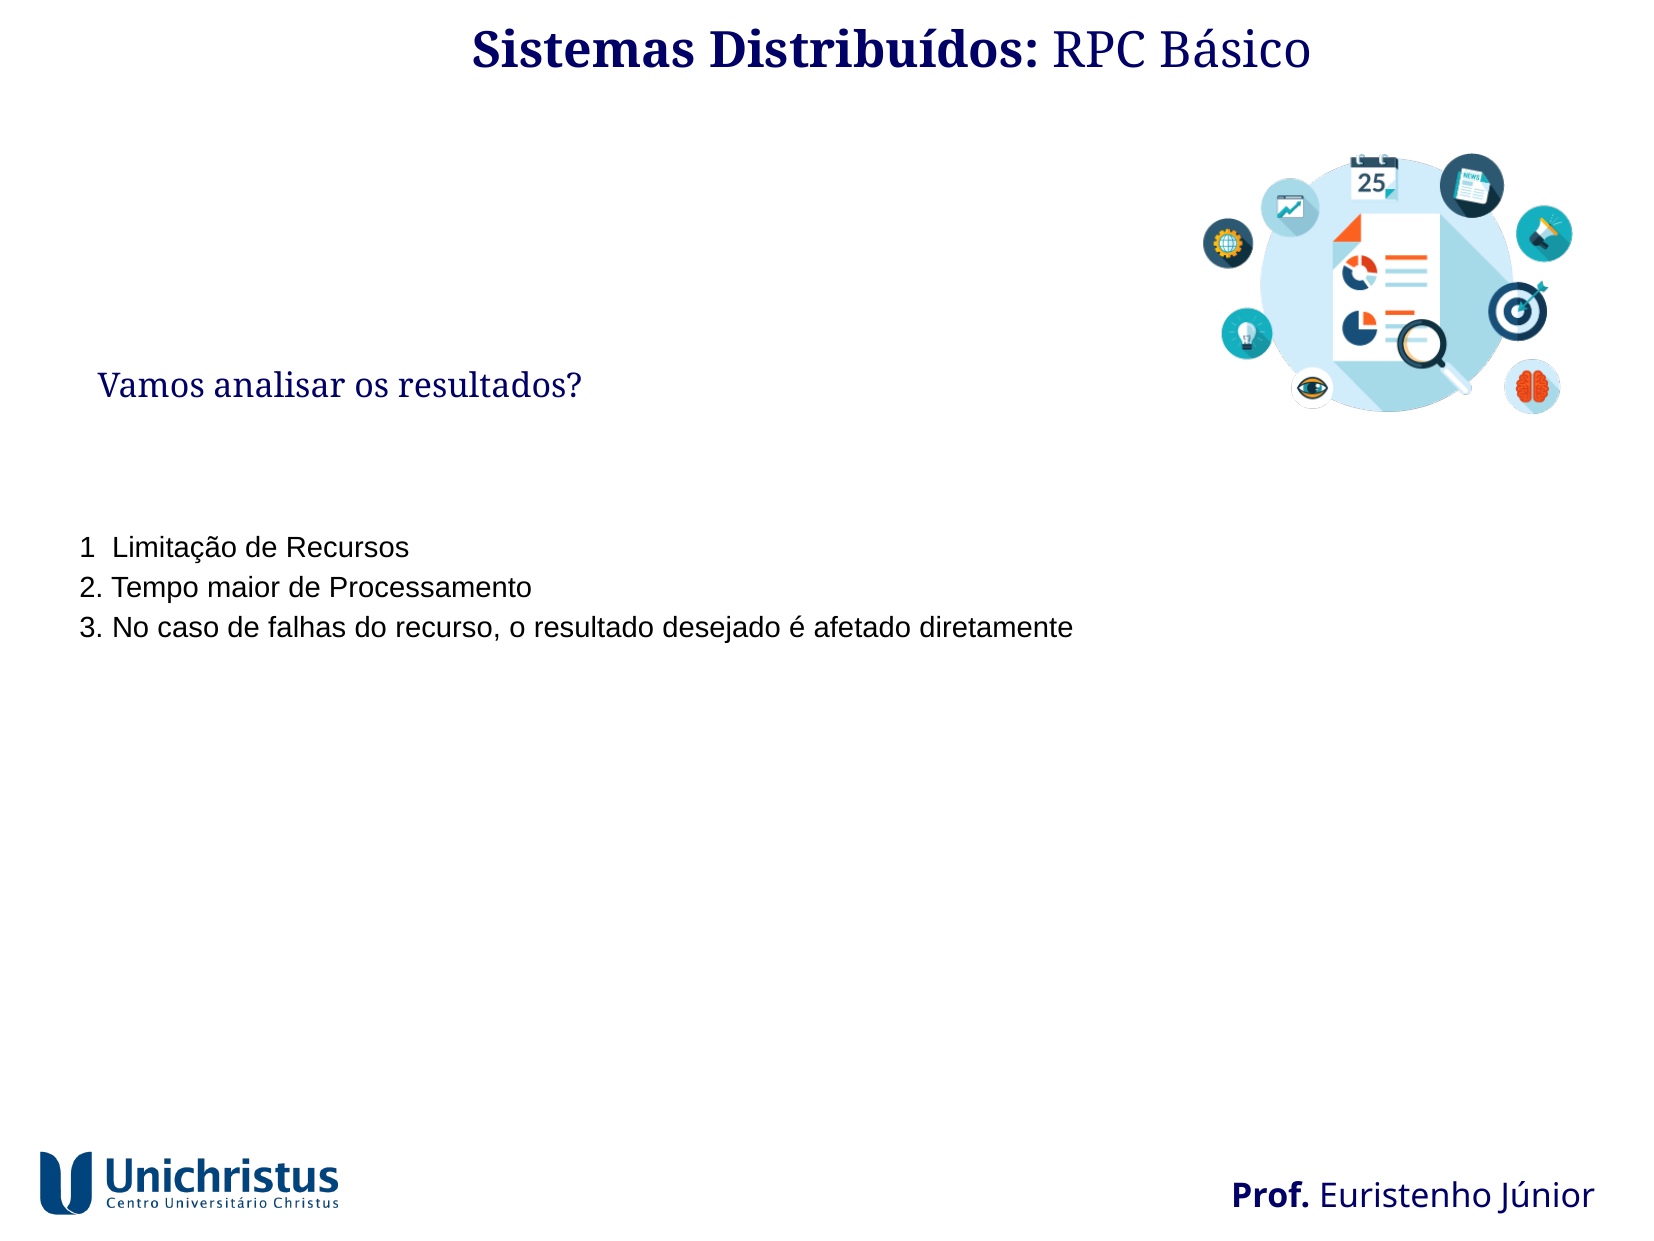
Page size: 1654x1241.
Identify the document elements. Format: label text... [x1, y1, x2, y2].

text_box Prof. Euristenho Júnior [1216, 1163, 1654, 1224]
text_box Sistemas Distribuídos: RPC Básico [457, 6, 1349, 113]
picture [35, 1148, 343, 1217]
text_box Vamos analisar os resultados? [82, 354, 618, 414]
text_box 1 Limitação de Recursos 2. Tempo maior de Processamento 3. No caso de falhas do recurso, o resultado desejado é afetado diretamente [64, 507, 1099, 685]
picture [1192, 153, 1583, 416]
